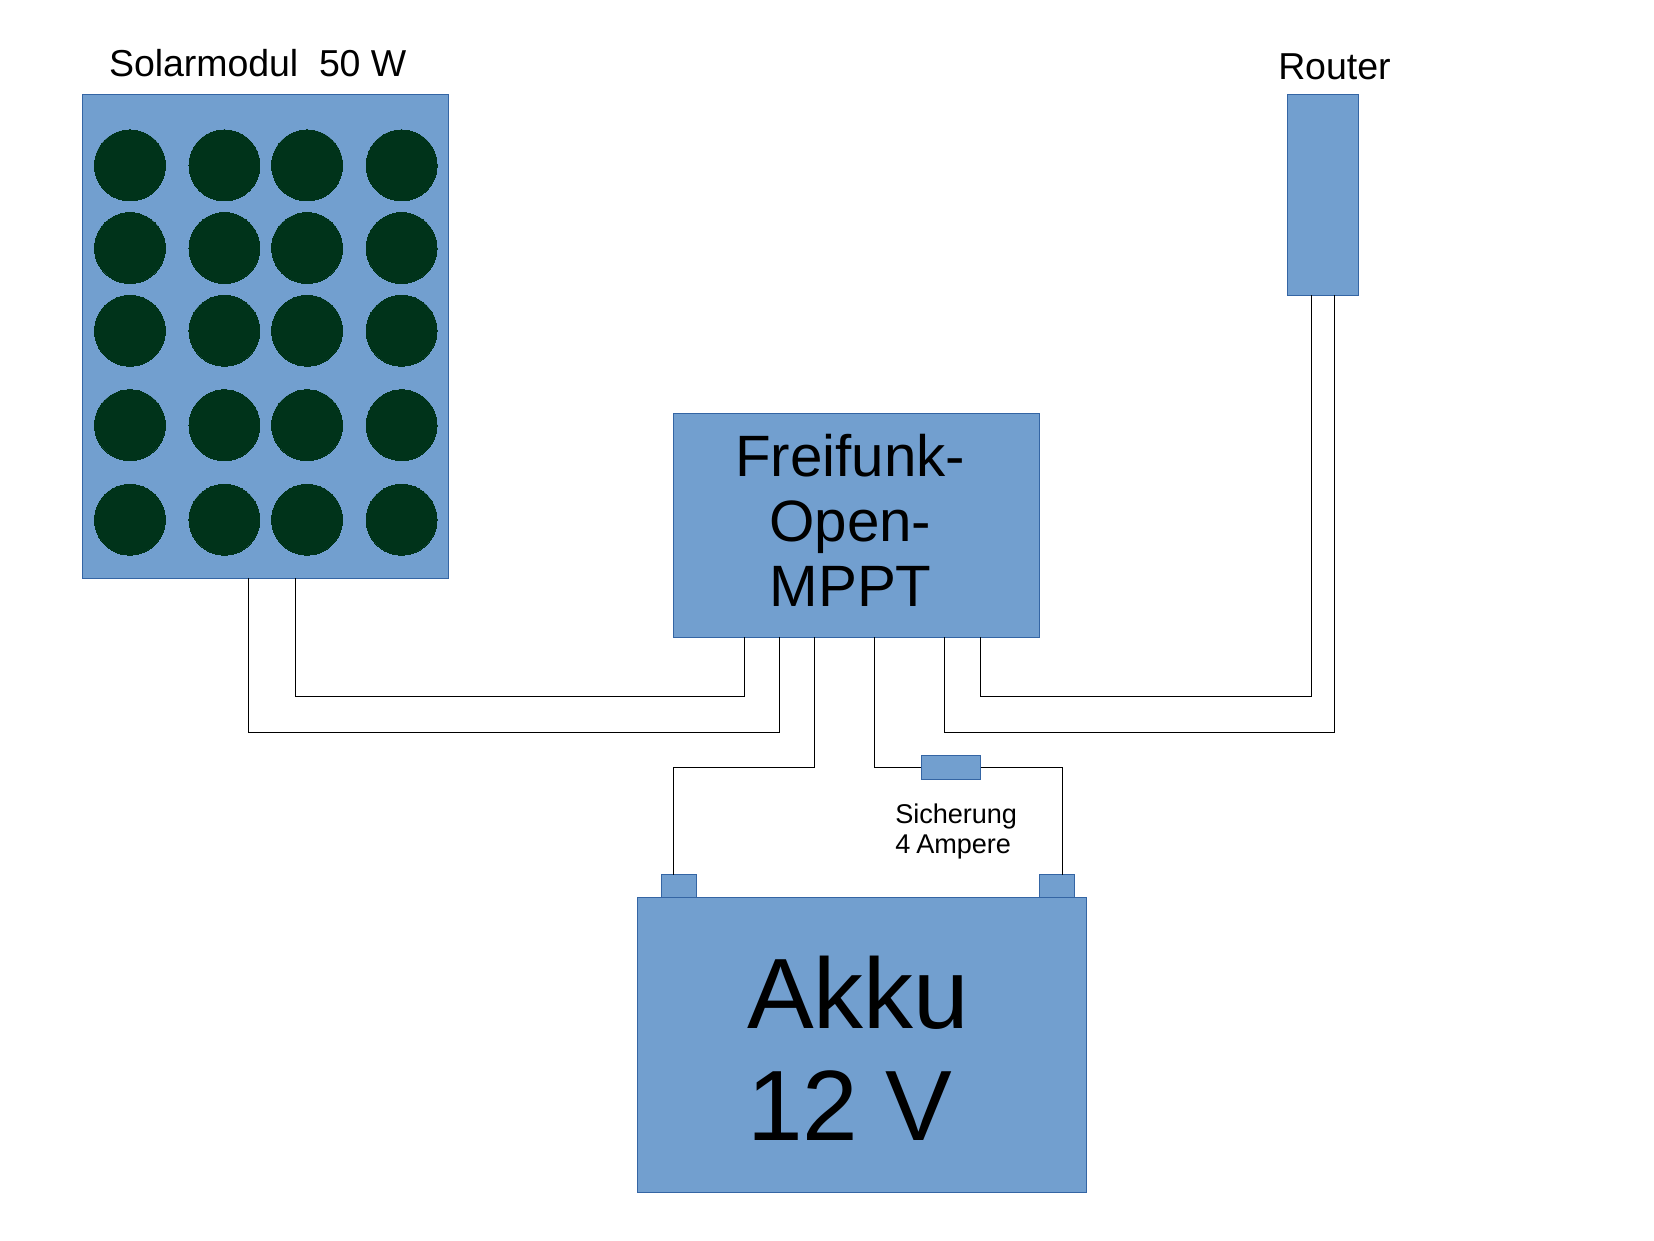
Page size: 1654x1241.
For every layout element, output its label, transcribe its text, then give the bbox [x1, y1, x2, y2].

text_box [673, 413, 1040, 638]
text_box Akku 12 V [732, 931, 1004, 1170]
text_box Router [1263, 37, 1406, 95]
text_box [921, 755, 981, 780]
text_box [82, 94, 449, 579]
text_box Freifunk- Open- MPPT [720, 416, 1004, 626]
text_box [1287, 95, 1359, 296]
text_box Sicherung 4 Ampere [880, 791, 1040, 867]
text_box Solarmodul 50 W [94, 35, 422, 93]
text_box [637, 874, 1087, 1193]
